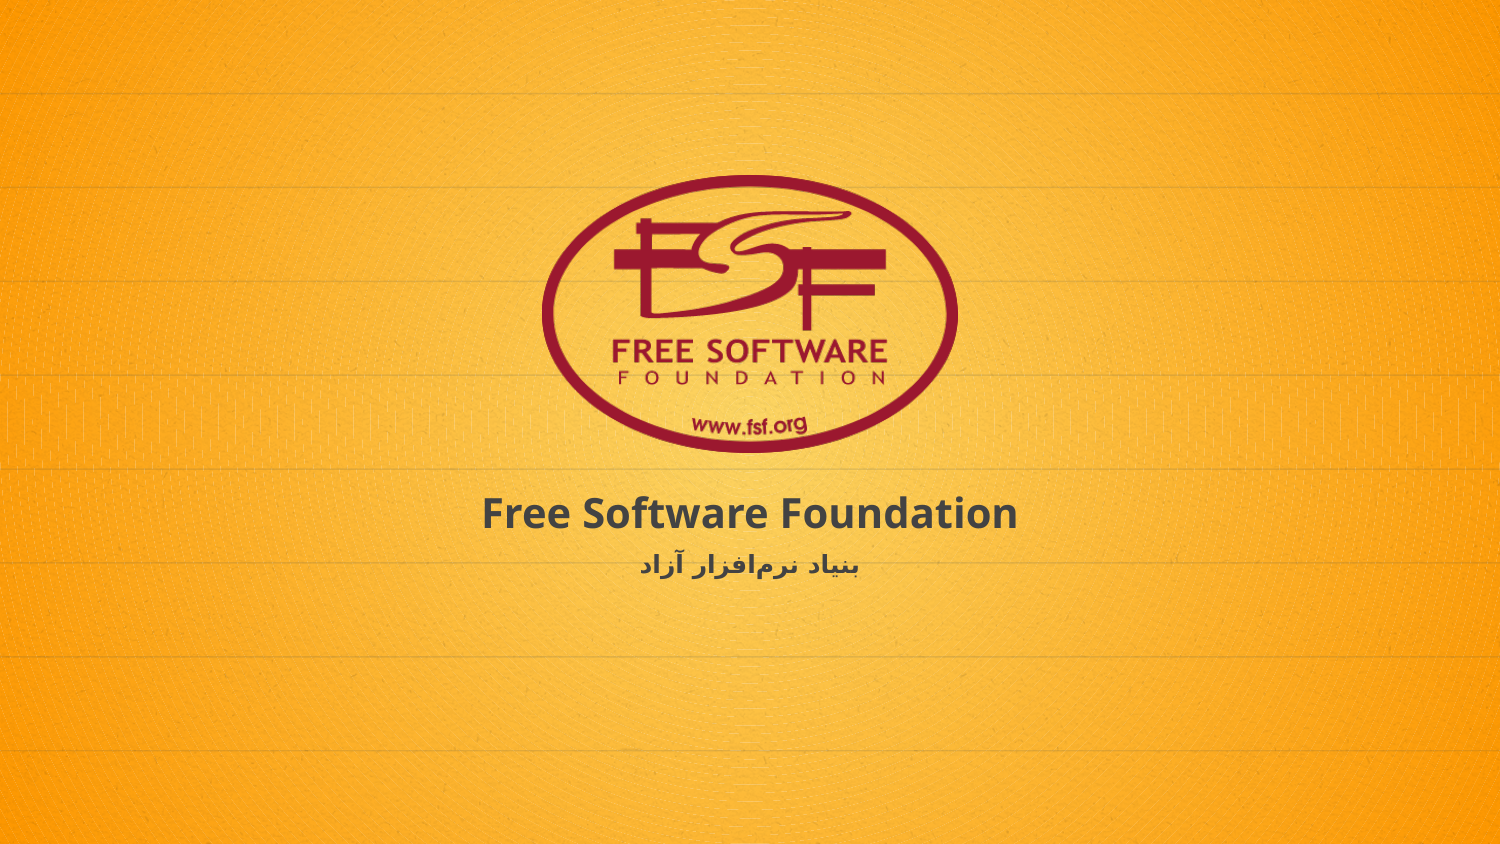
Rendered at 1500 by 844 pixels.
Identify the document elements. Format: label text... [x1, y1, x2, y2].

text_box بنیاد نرم‌افزار آزاد [181, 548, 1319, 593]
text_box Free Software Foundation [181, 486, 1319, 531]
picture [0, 0, 1500, 844]
